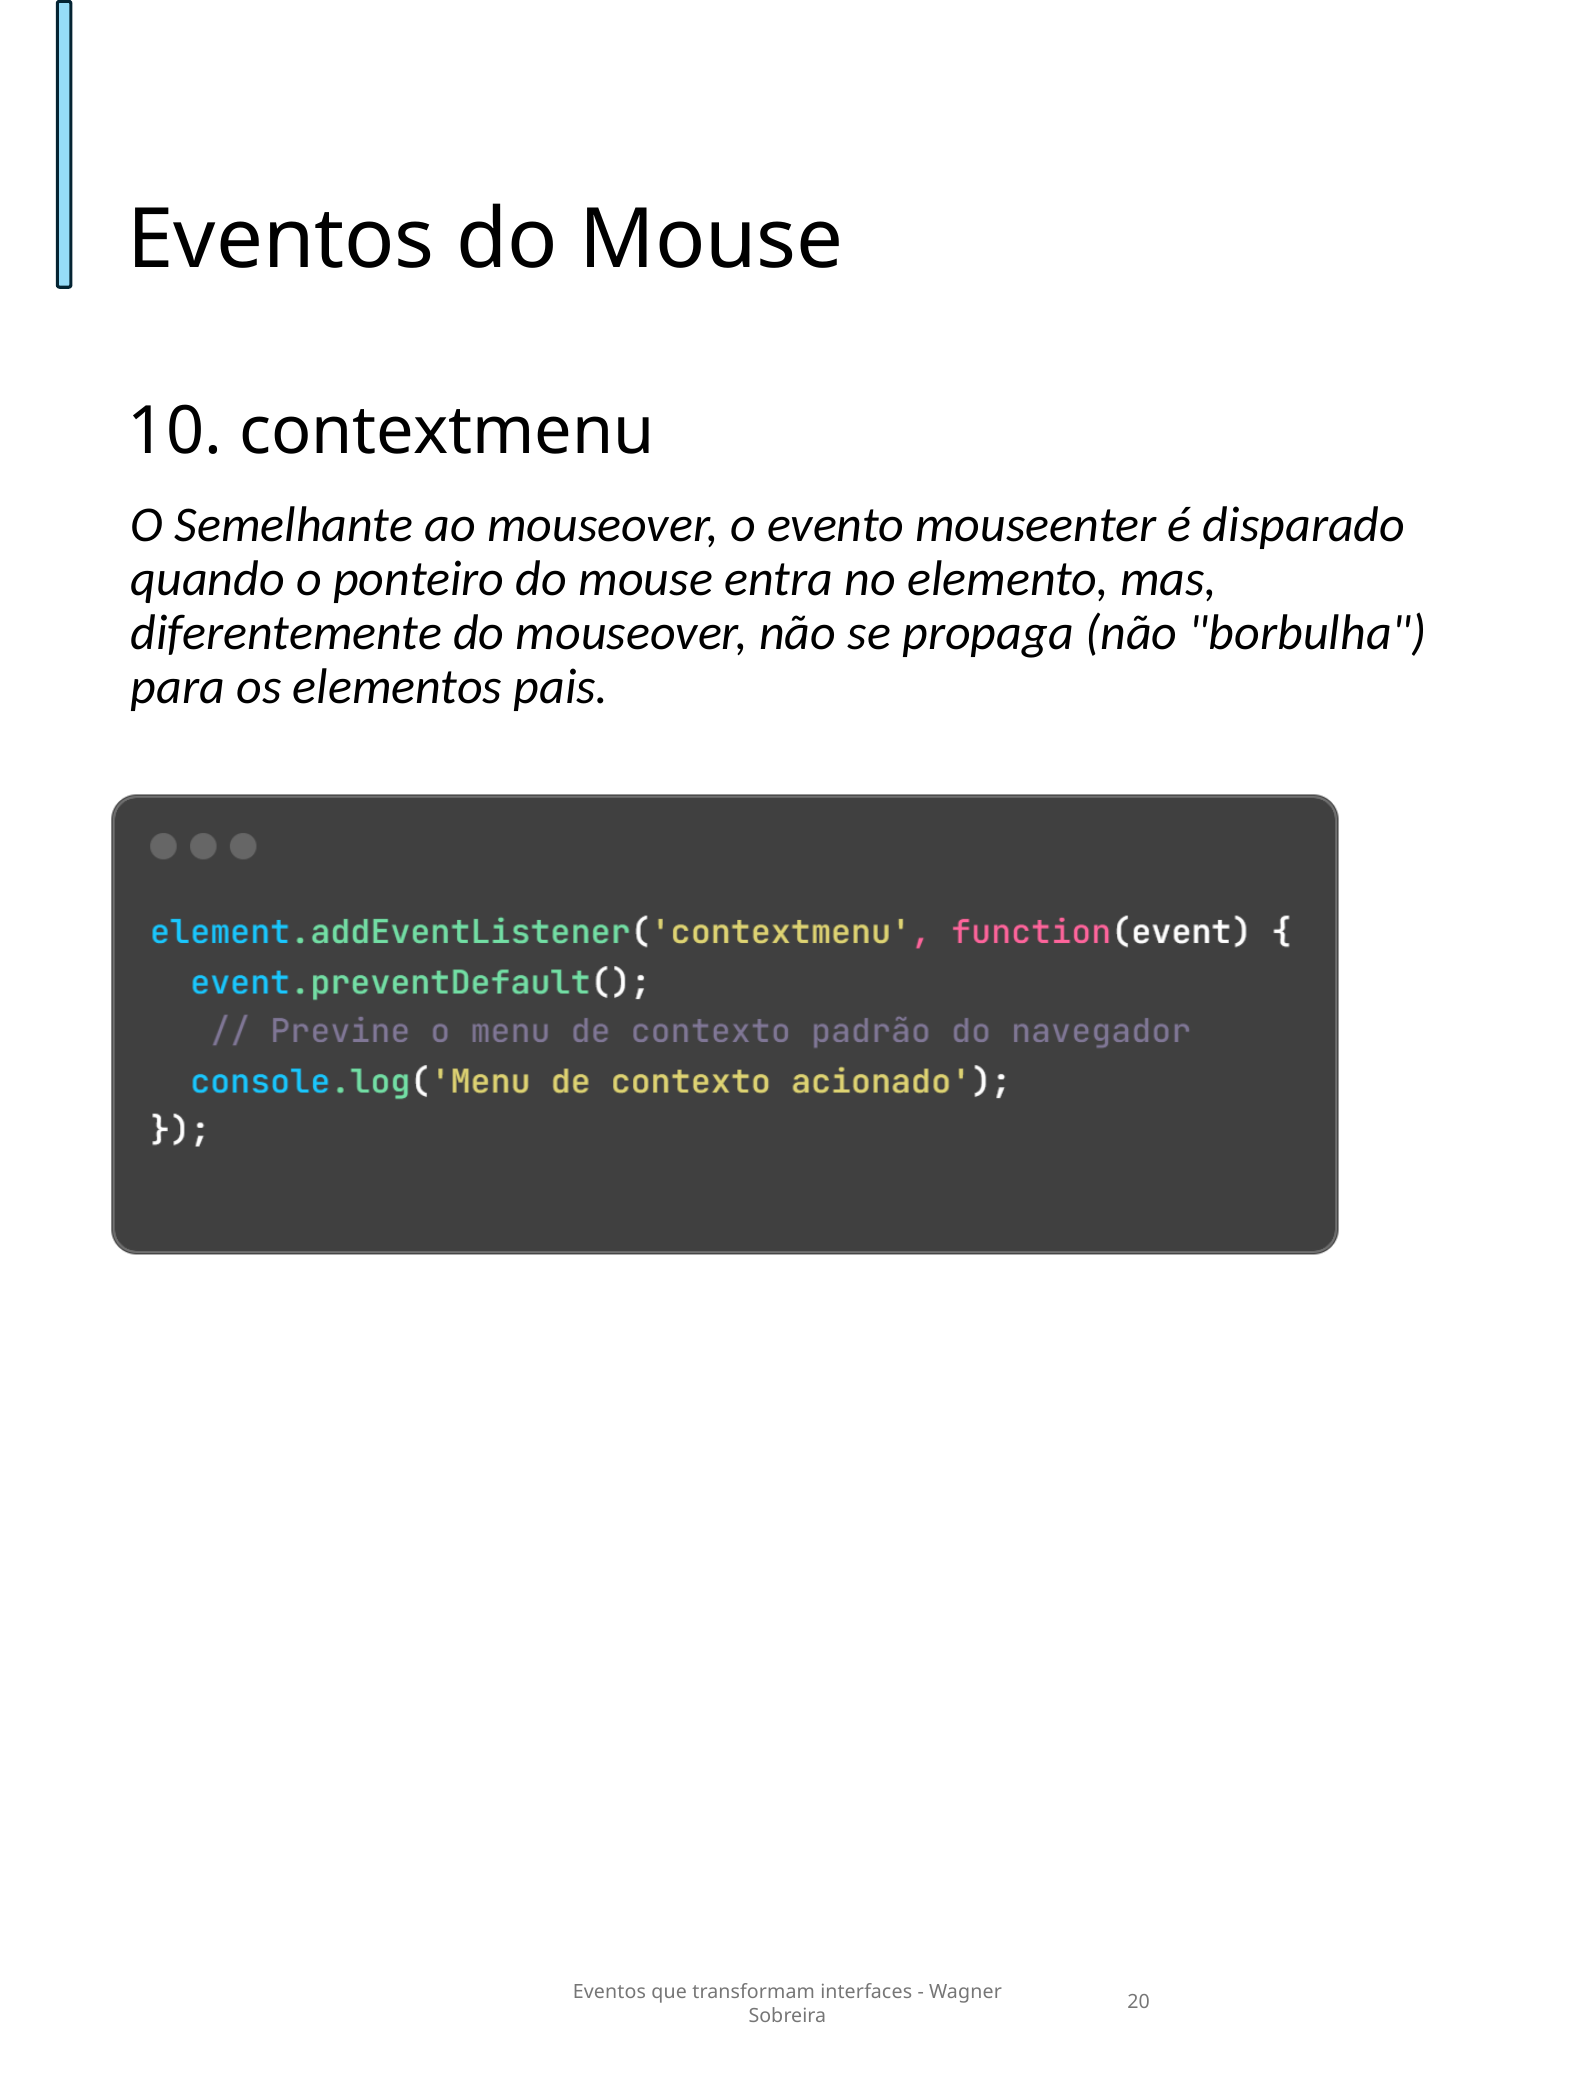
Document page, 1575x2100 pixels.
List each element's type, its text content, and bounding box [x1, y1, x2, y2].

picture [0, 657, 1477, 1392]
slide_number 20 [1112, 1946, 1467, 2059]
footer Eventos que transformam interfaces - Wagner Sobreira [521, 1946, 1054, 2059]
text_box [57, 1, 71, 288]
text_box 10. contextmenu [112, 388, 1477, 479]
text_box O Semelhante ao mouseover, o evento mouseenter é disparado quando o ponteiro do mouse entra no elemento, mas, diferentemente do mouseover, não se propaga (não "borbulha") para os elementos pais. [115, 491, 1481, 733]
text_box Eventos do Mouse [112, 188, 1477, 343]
